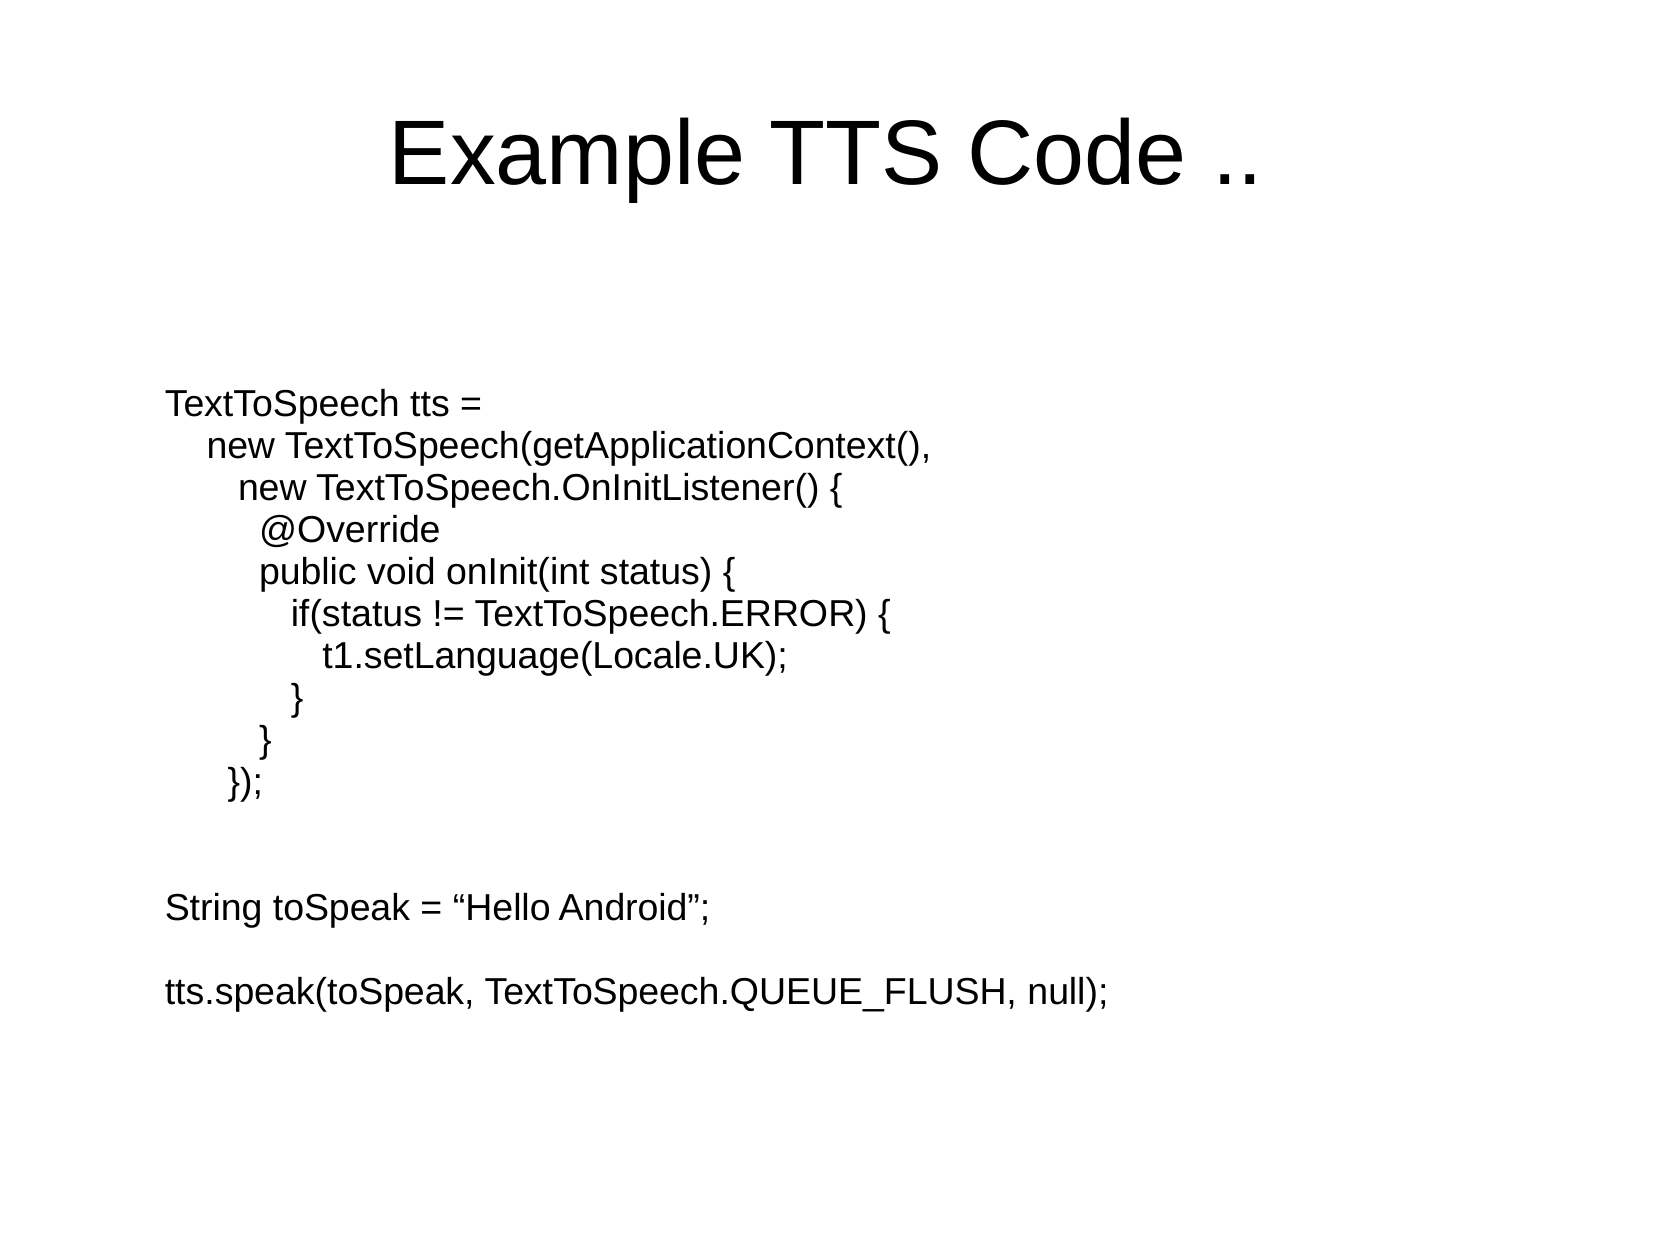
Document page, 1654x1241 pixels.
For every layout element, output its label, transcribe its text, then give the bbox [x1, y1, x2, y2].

title Example TTS Code .. [82, 49, 1571, 257]
text_box TextToSpeech tts = new TextToSpeech(getApplicationContext(), new TextToSpeech.OnInitListener() { @Override public void onInit(int status) { if(status != TextToSpeech.ERROR) { t1.setLanguage(Locale.UK); } } }); String toSpeak = “Hello Android”; tts.speak(toSpeak, TextToSpeech.QUEUE_FLUSH, null); [150, 375, 1124, 1020]
